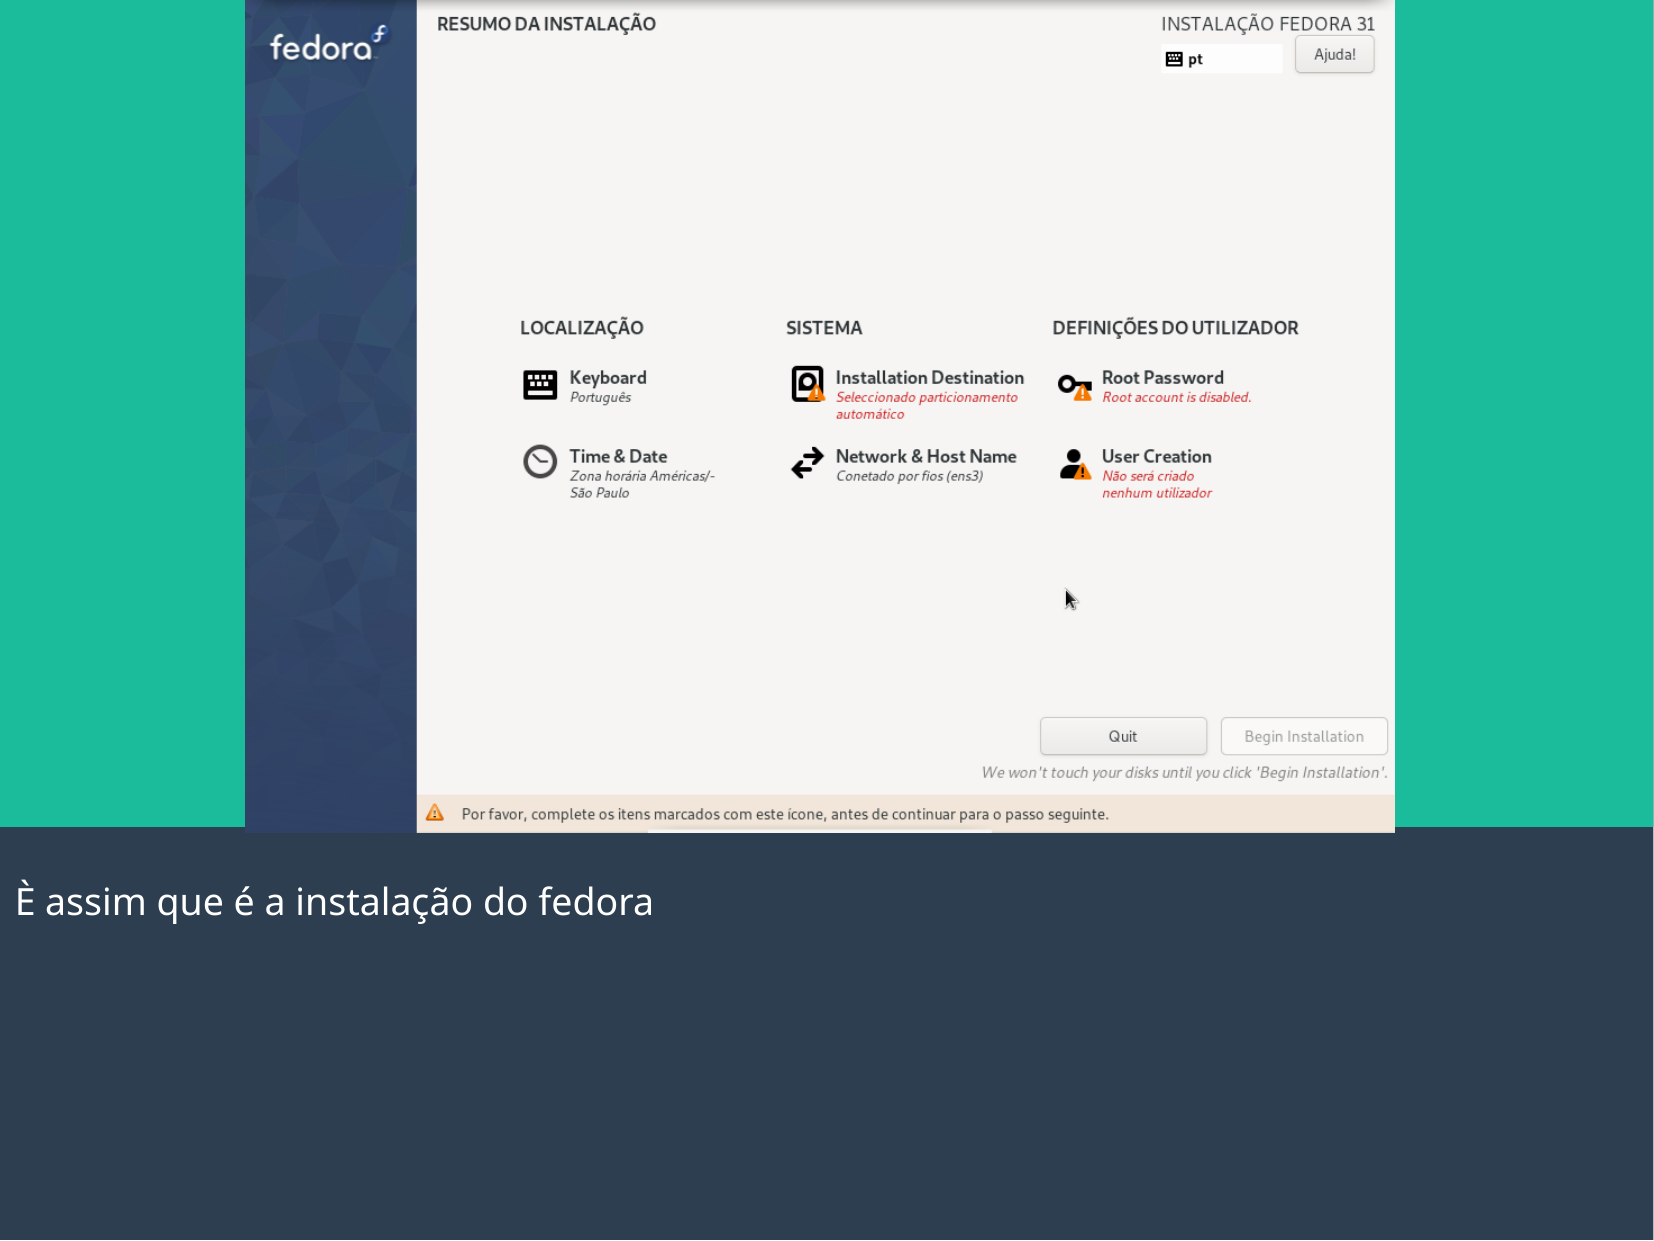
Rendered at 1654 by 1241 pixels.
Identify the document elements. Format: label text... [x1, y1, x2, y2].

picture [245, 0, 1396, 833]
text_box È assim que é a instalação do fedora [0, 868, 1516, 927]
